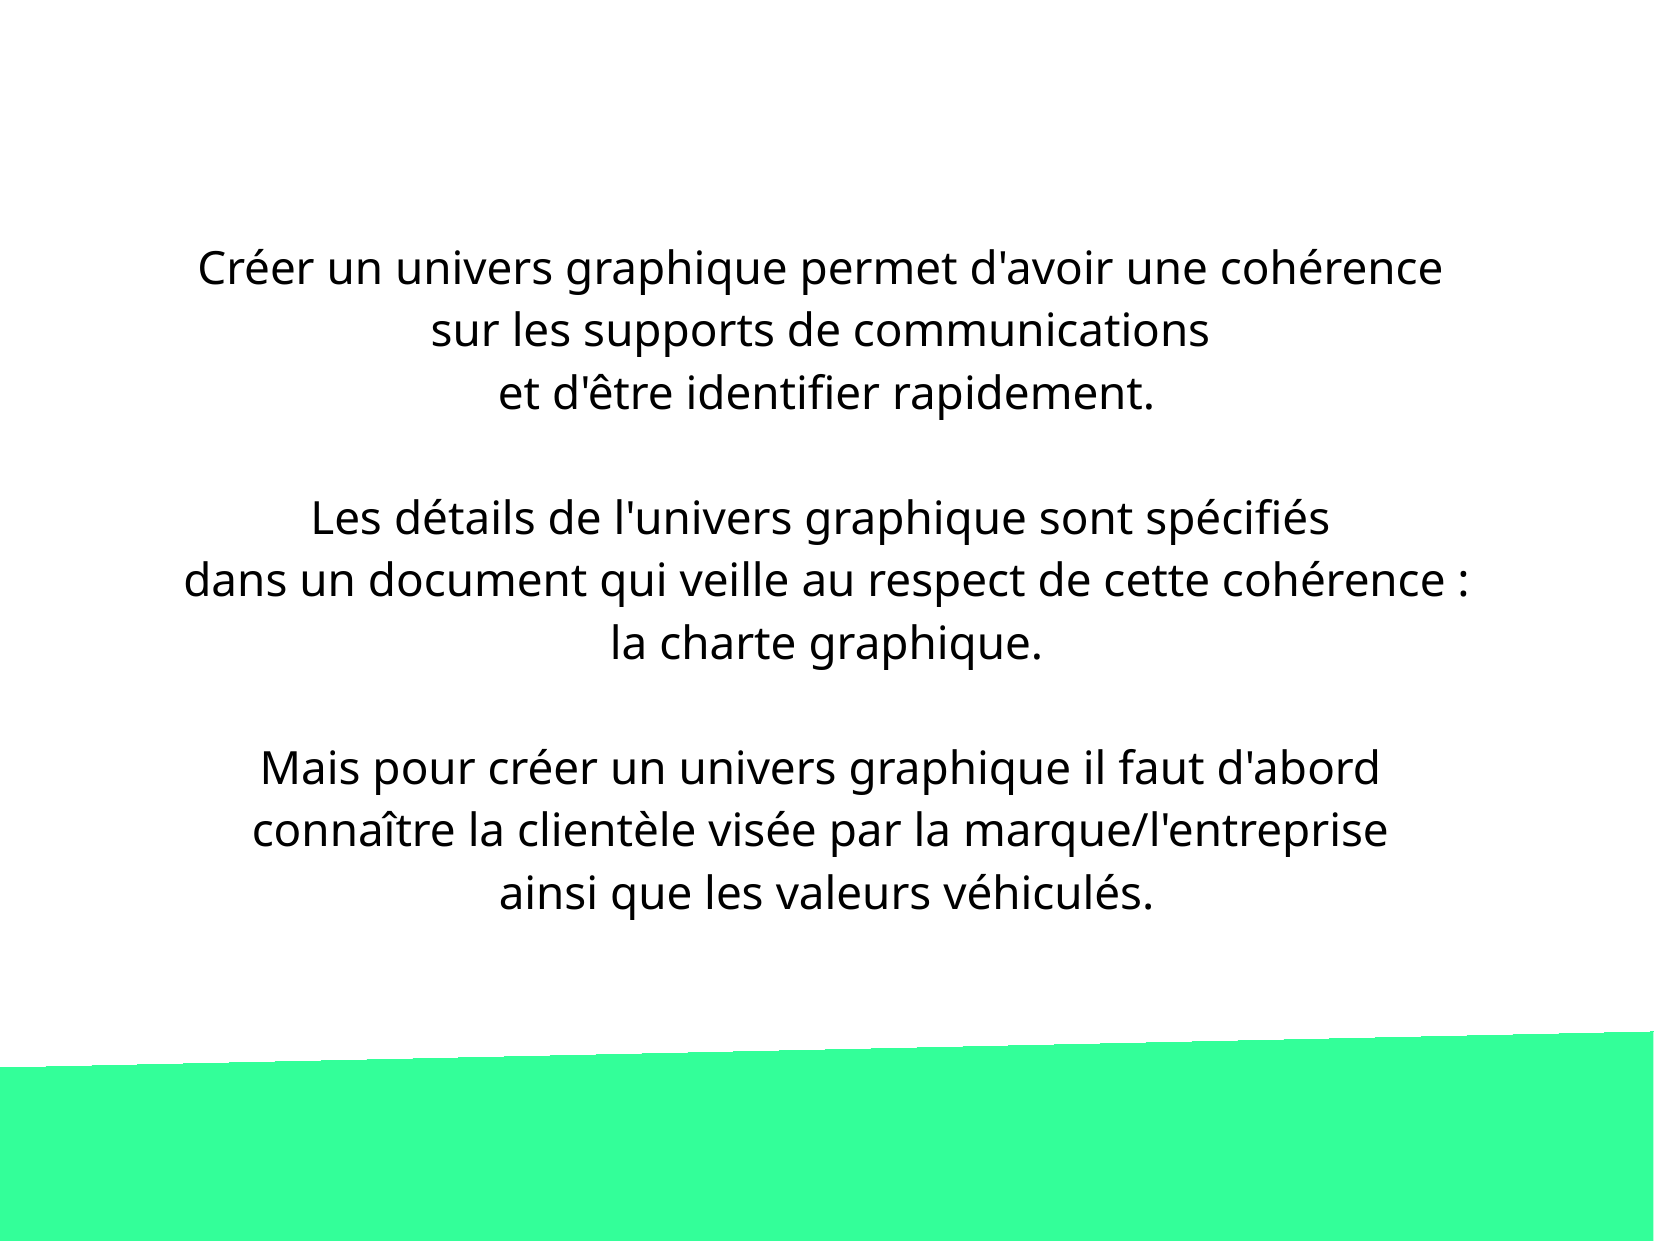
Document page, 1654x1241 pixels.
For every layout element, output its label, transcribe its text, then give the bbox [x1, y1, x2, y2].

text_box [0, 1031, 1654, 1241]
text_box Créer un univers graphique permet d'avoir une cohérence sur les supports de communications et d'être identifier rapidement. Les détails de l'univers graphique sont spécifiés dans un document qui veille au respect de cette cohérence : la charte graphique. Mais pour créer un univers graphique il faut d'abord connaître la clientèle visée par la marque/l'entreprise ainsi que les valeurs véhiculés. [82, 49, 1571, 1066]
